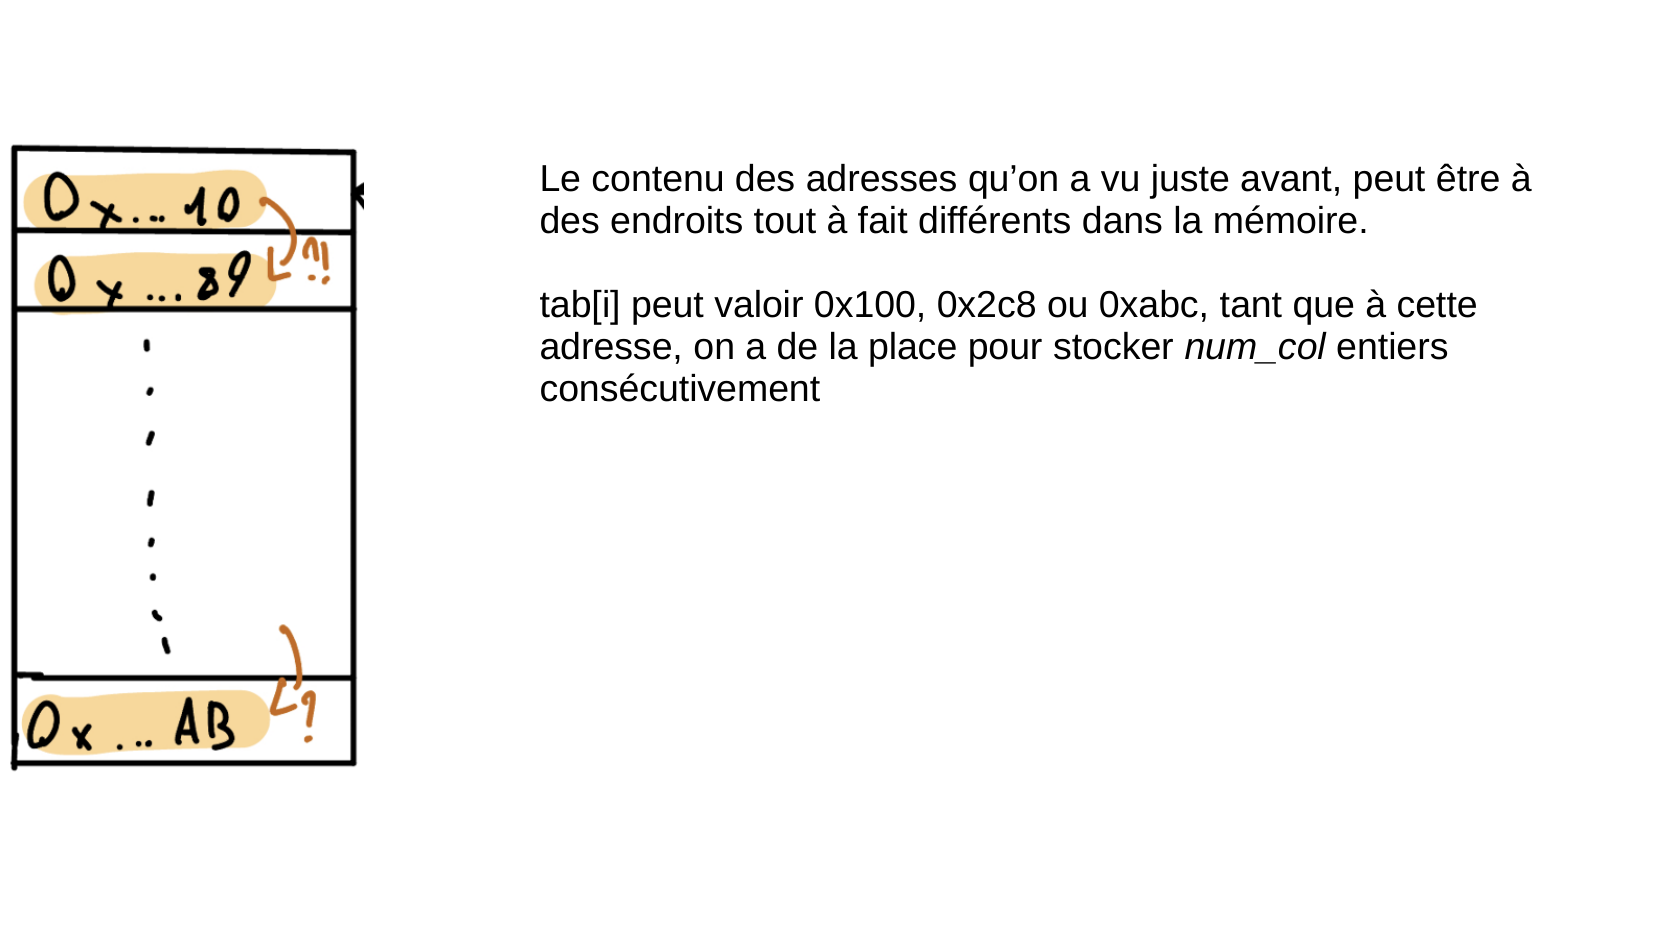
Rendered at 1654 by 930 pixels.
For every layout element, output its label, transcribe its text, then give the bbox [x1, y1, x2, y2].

picture [0, 128, 364, 785]
text_box Le contenu des adresses qu’on a vu juste avant, peut être à des endroits tout à fait différents dans la mémoire. tab[i] peut valoir 0x100, 0x2c8 ou 0xabc, tant que à cette adresse, on a de la place pour stocker num_col entiers consécutivement [524, 149, 1612, 788]
